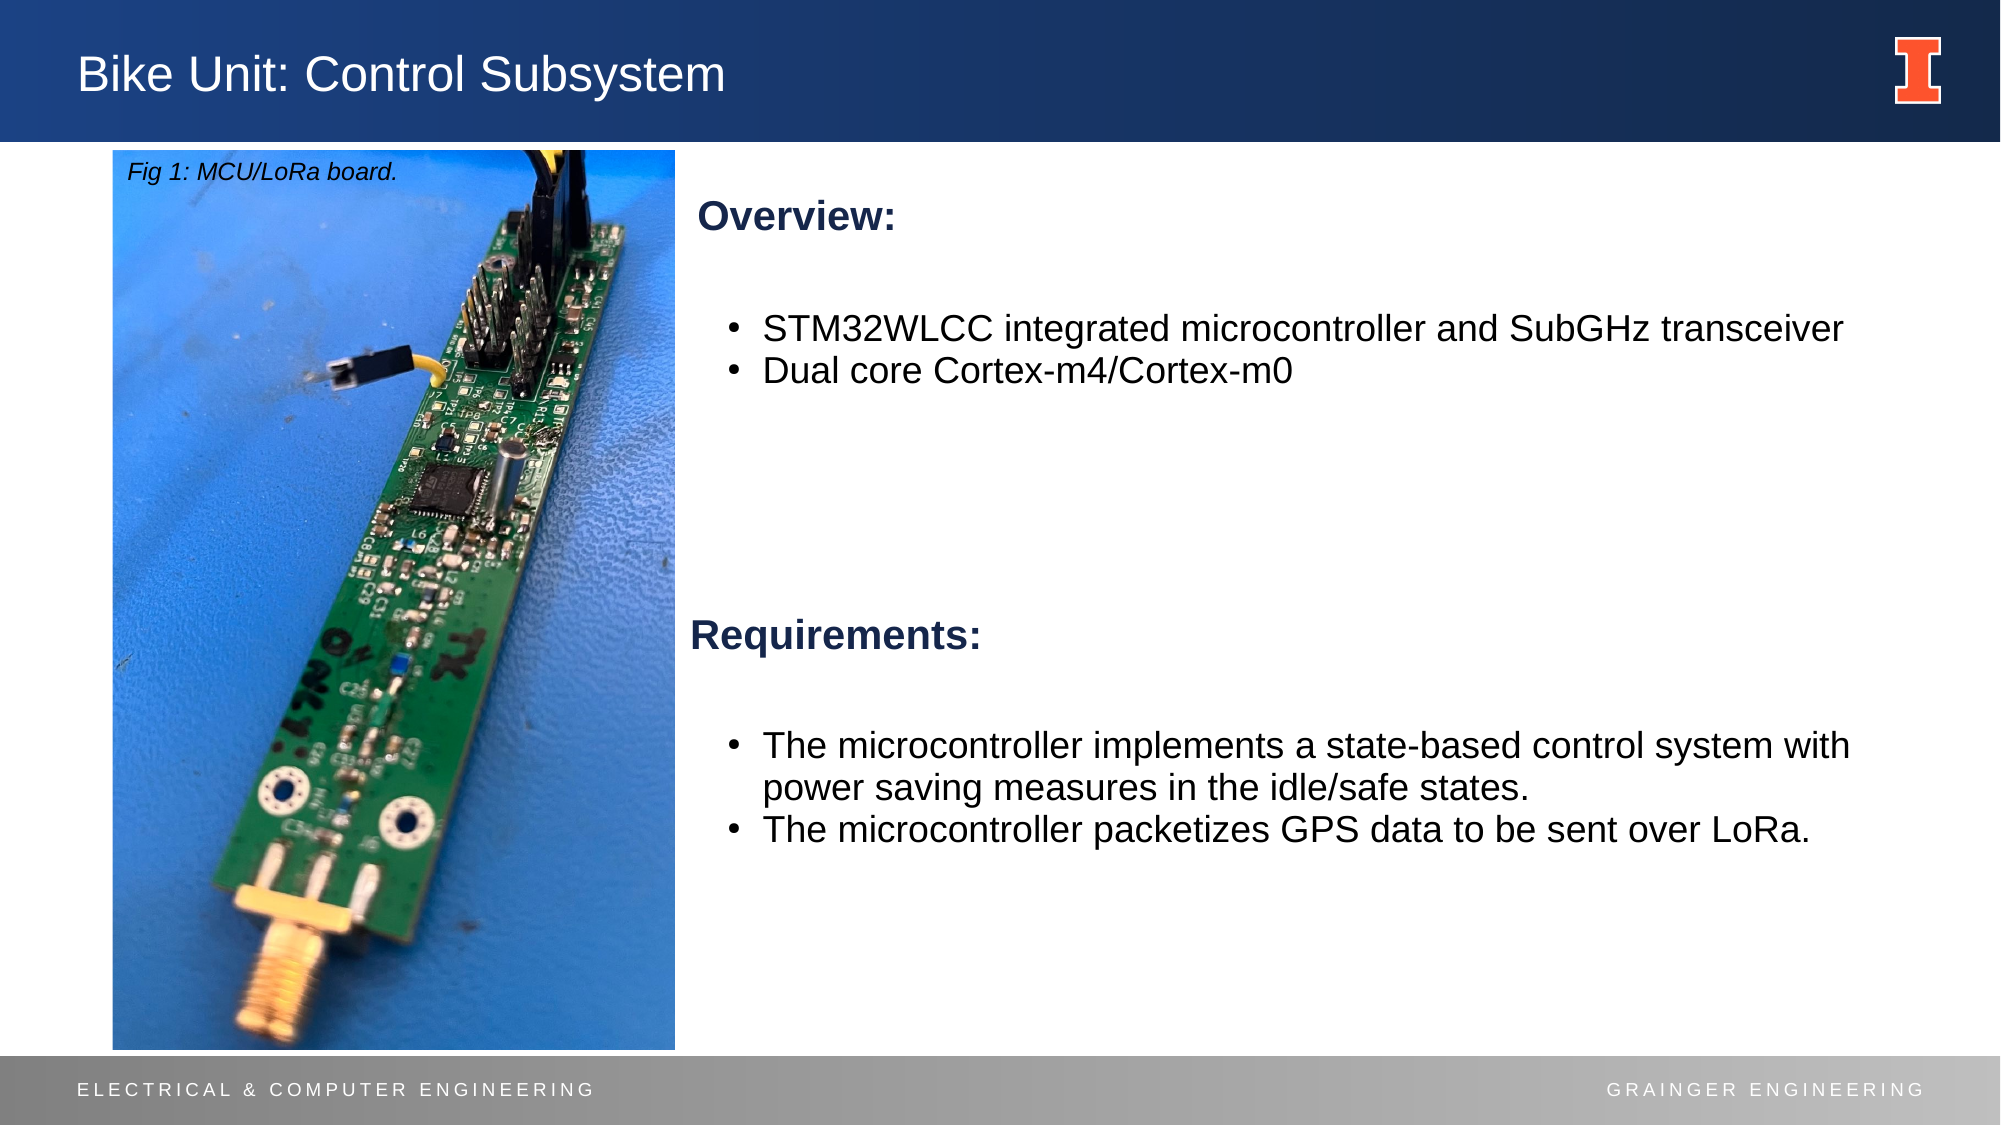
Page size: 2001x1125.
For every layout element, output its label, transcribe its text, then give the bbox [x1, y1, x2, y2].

text_box The microcontroller implements a state-based control system with power saving measures in the idle/safe states. The microcontroller packetizes GPS data to be sent over LoRa. [712, 717, 1951, 901]
text_box [0, 1056, 2000, 1125]
text_box Requirements: [676, 600, 1568, 682]
text_box STM32WLCC integrated microcontroller and SubGHz transceiver Dual core Cortex-m4/Cortex-m0 [712, 299, 1951, 483]
text_box Fig 1: MCU/LoRa board. [112, 149, 414, 193]
picture [112, 150, 676, 1051]
text_box ELECTRICAL & COMPUTER ENGINEERING [61, 1070, 1373, 1108]
picture [1895, 37, 1941, 104]
text_box [0, 0, 2000, 142]
text_box Bike Unit: Control Subsystem [61, 33, 1852, 109]
text_box GRAINGER ENGINEERING [1531, 1070, 1938, 1108]
text_box Overview: [682, 181, 1576, 263]
